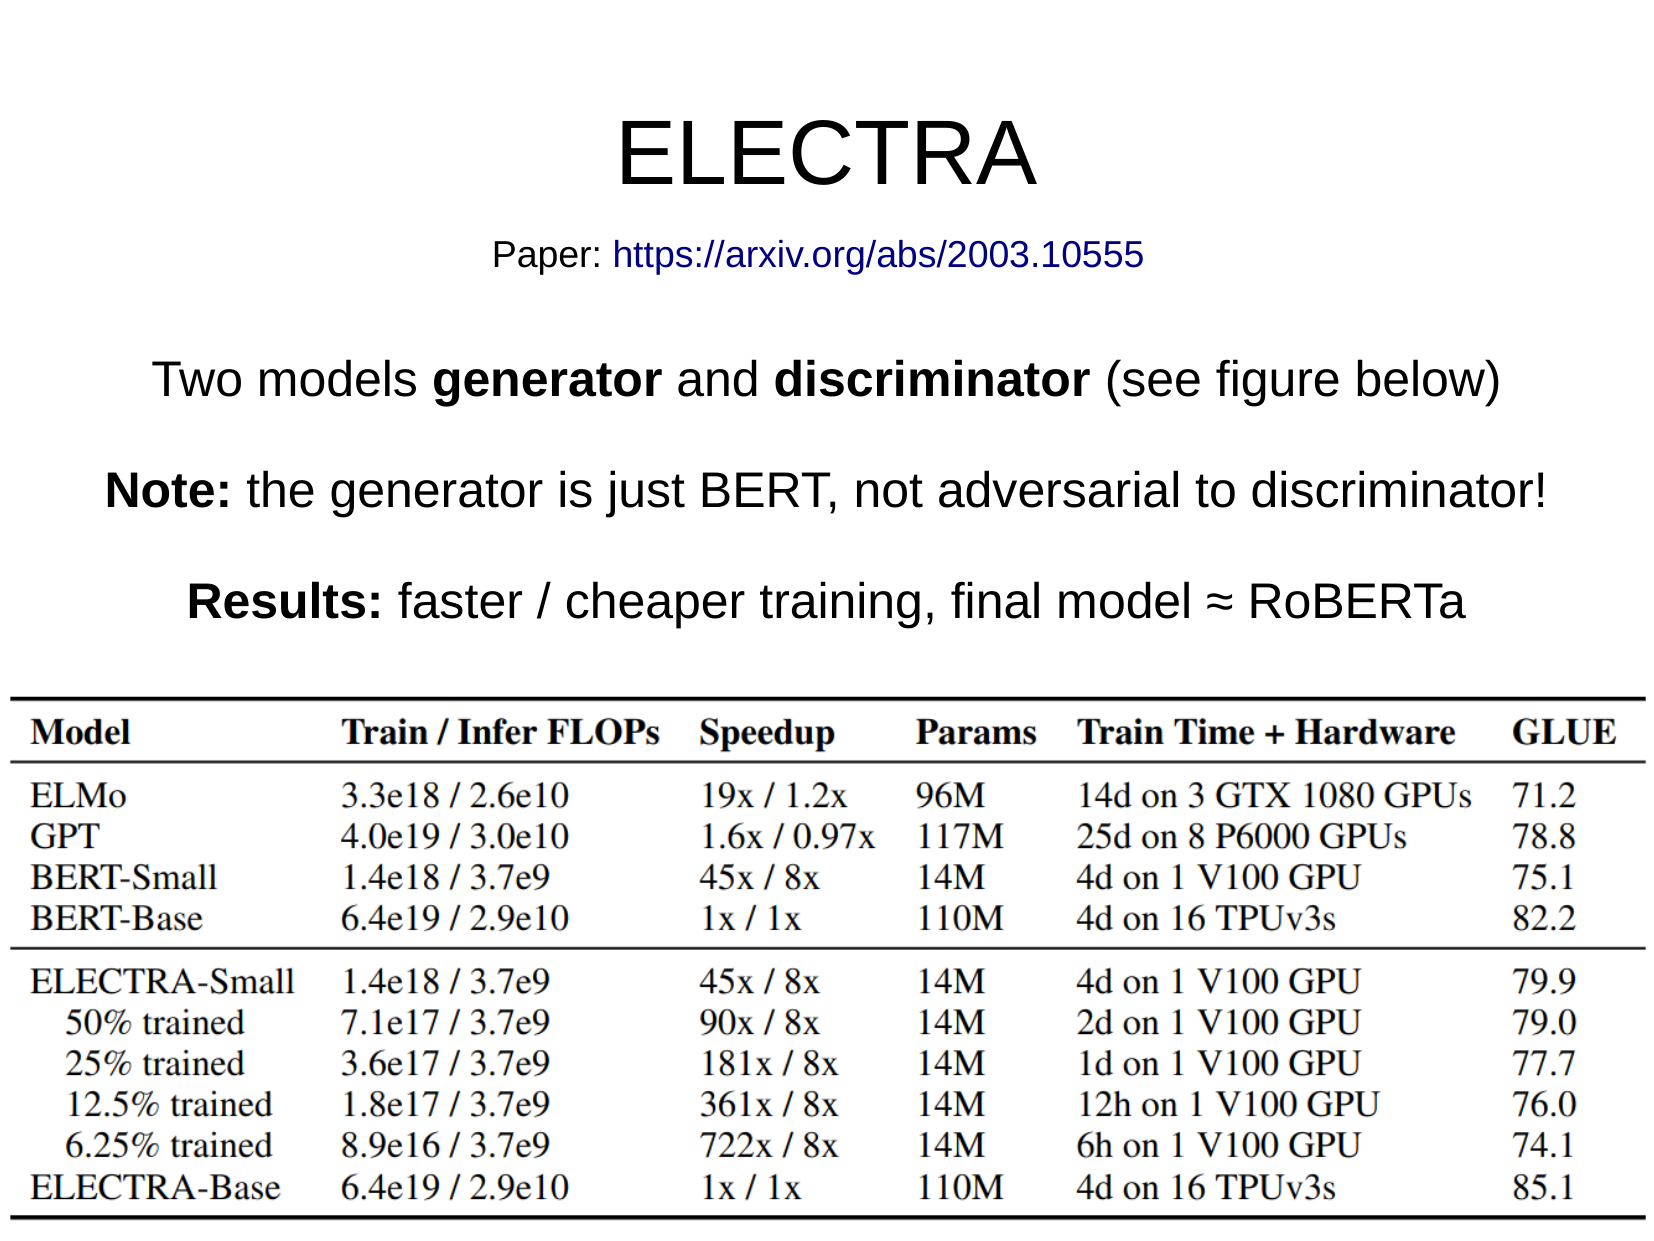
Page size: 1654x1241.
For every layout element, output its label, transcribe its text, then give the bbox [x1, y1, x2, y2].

title ELECTRA [82, 49, 1571, 257]
subtitle Two models generator and discriminator (see figure below) Note: the generator is just BERT, not adversarial to discriminator! Results: faster / cheaper training, final model ≈ RoBERTa [82, 290, 1571, 687]
picture [3, 687, 1654, 1229]
text_box Paper: https://arxiv.org/abs/2003.10555 [433, 225, 1214, 325]
